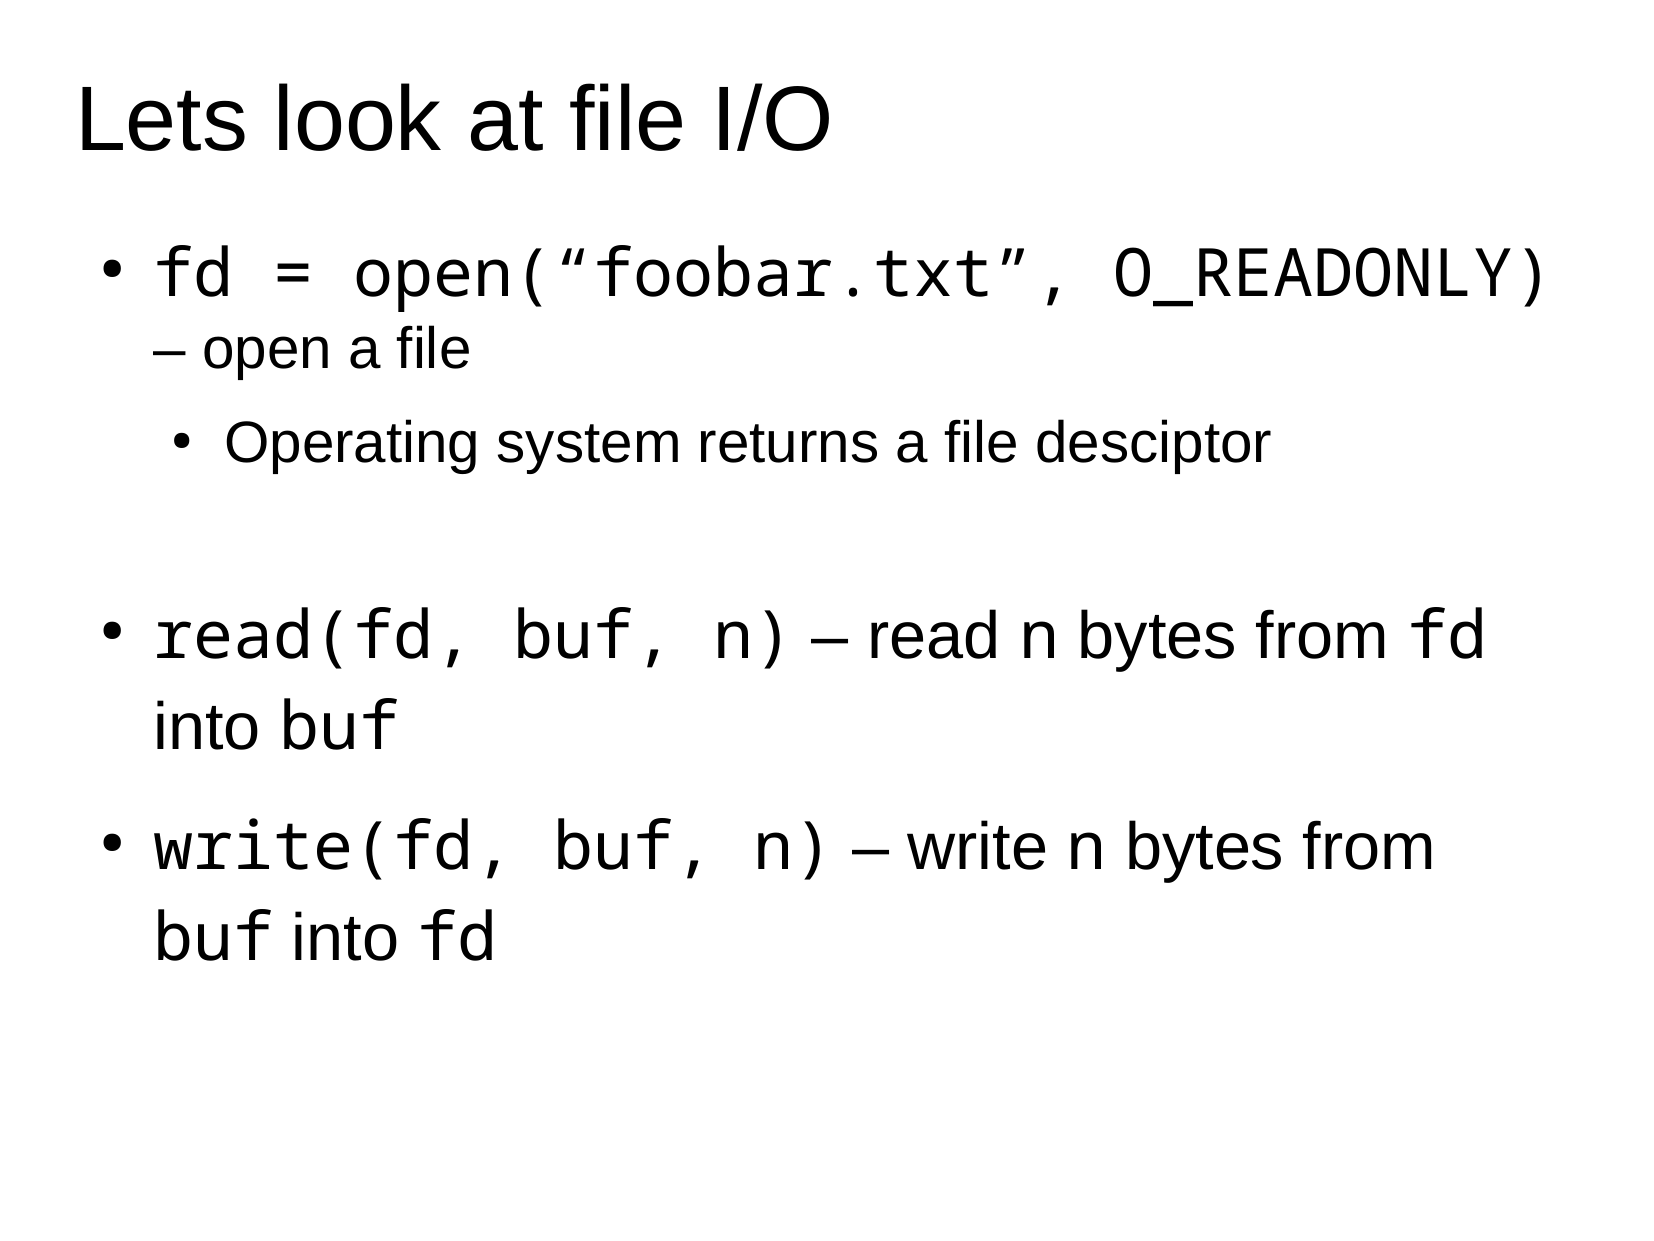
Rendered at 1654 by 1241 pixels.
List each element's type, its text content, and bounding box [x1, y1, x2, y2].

title Lets look at file I/O [75, 49, 1538, 188]
list fd = open(“foobar.txt”, O_READONLY) – open a file Operating system returns a file desciptor read(fd, buf, n) – read n bytes from fd into buf write(fd, buf, n) – write n bytes from buf into fd [82, 225, 1571, 1163]
